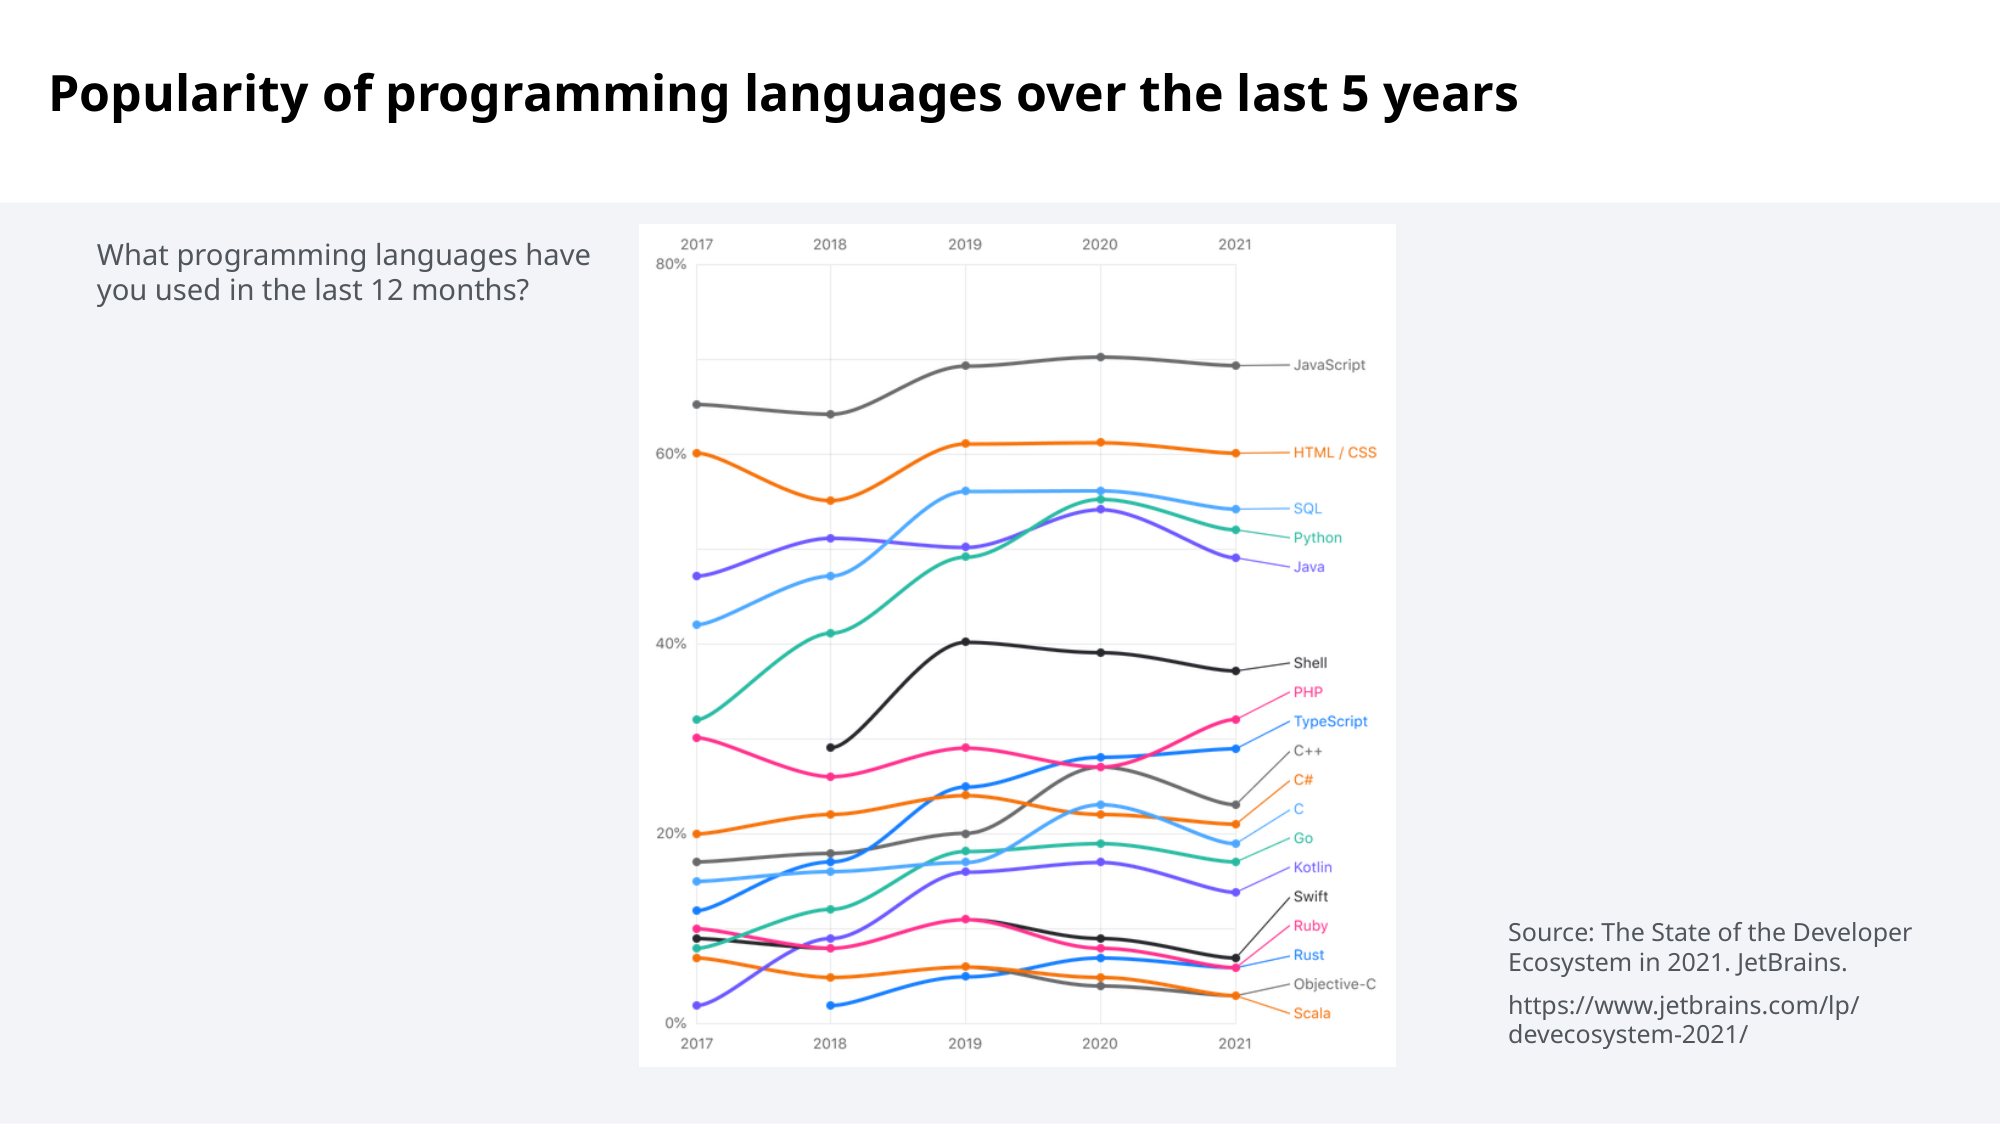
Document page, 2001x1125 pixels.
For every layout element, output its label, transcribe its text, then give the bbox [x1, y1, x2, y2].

picture [639, 224, 1396, 1067]
text_box What programming languages have you used in the last 12 months? [0, 228, 613, 314]
list Popularity of programming languages over the last 5 years [33, 106, 1561, 167]
text_box Source: The State of the Developer Ecosystem in 2021. JetBrains. https://www.jetbrains.com/lp/devecosystem-2021/ [1409, 909, 2000, 1057]
